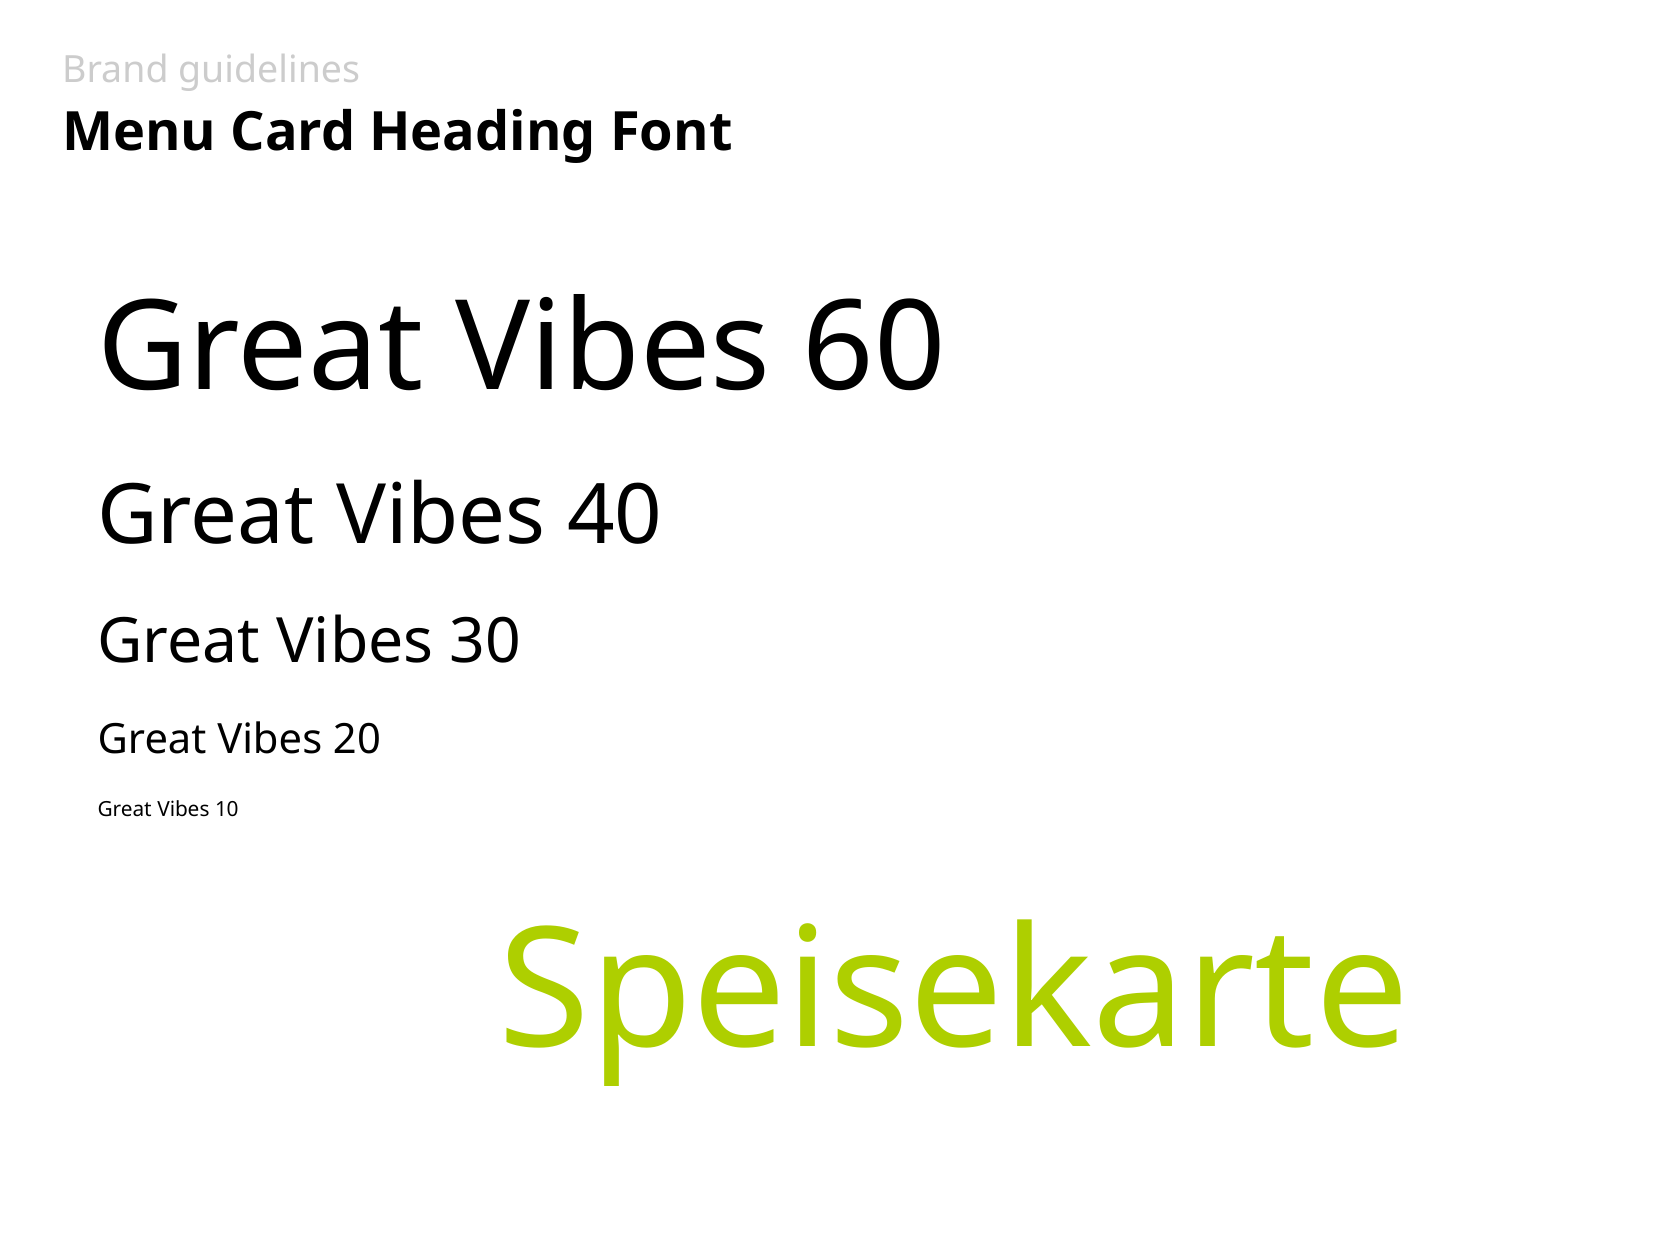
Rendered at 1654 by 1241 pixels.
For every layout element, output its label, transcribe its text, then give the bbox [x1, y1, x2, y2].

text_box Brand guidelines [47, 34, 508, 85]
text_box Menu Card Heading Font [47, 85, 934, 231]
text_box Great Vibes 60 Great Vibes 40 Great Vibes 30 Great Vibes 20 Great Vibes 10 [82, 248, 1607, 785]
text_box Speisekarte [484, 860, 1654, 1241]
